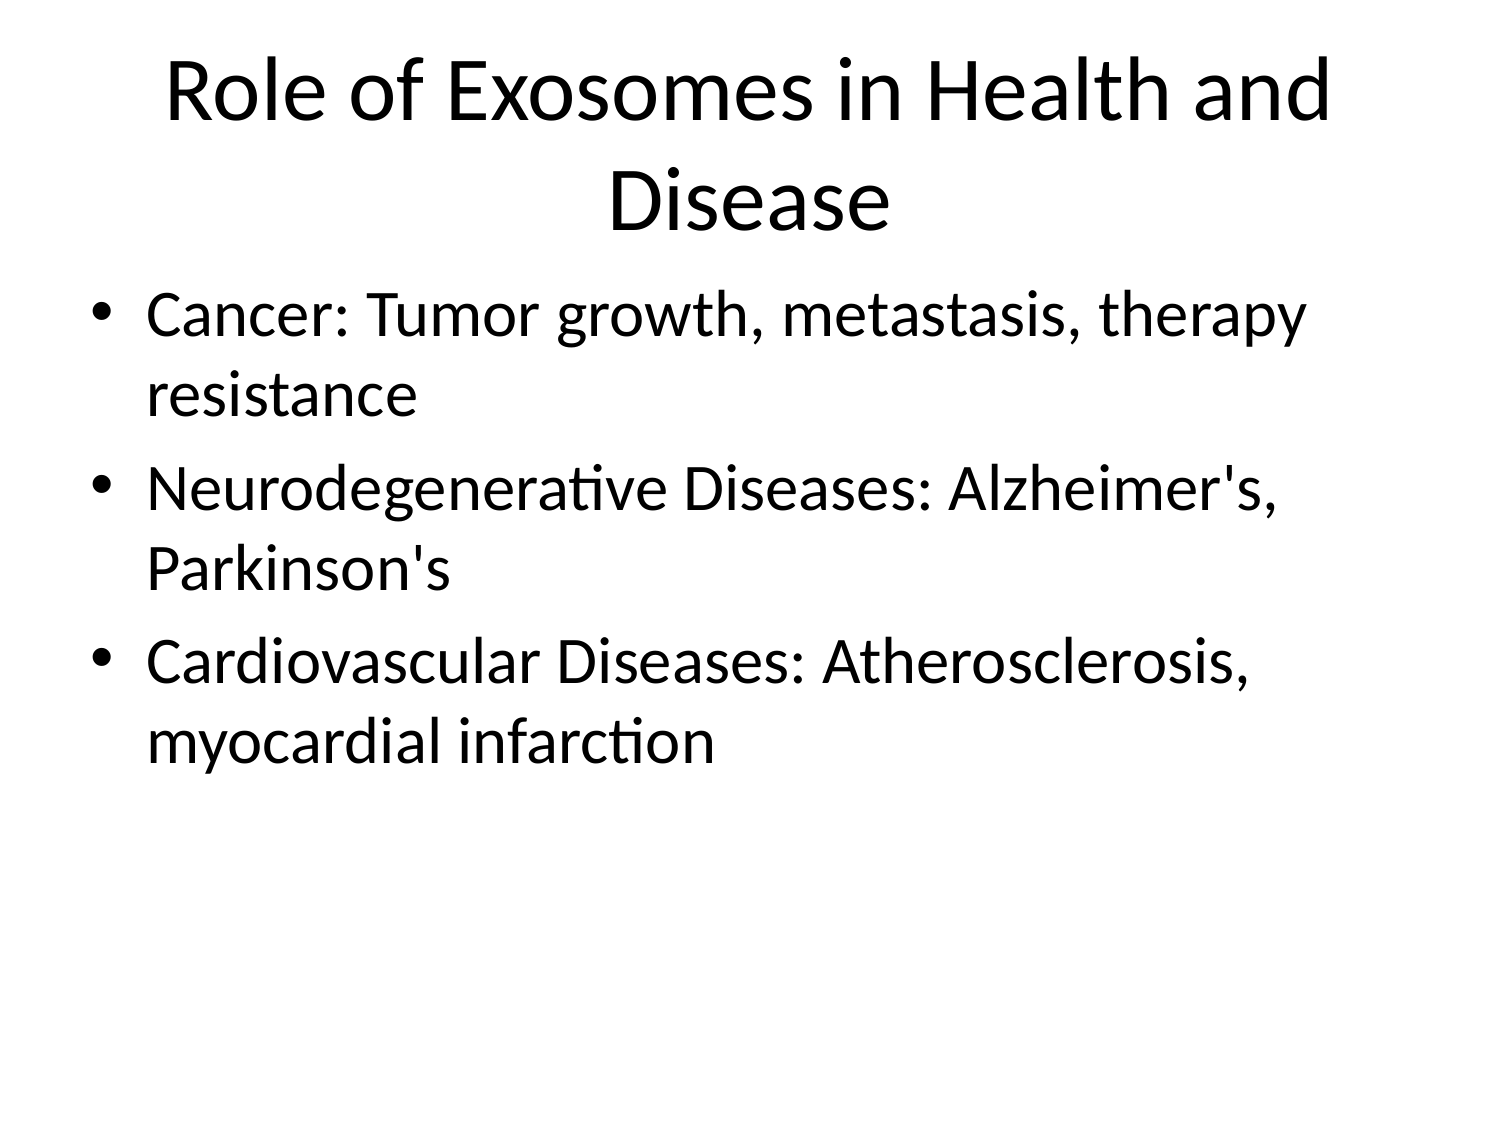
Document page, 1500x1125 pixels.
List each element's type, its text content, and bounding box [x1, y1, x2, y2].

list Cancer: Tumor growth, metastasis, therapy resistance Neurodegenerative Diseases: Alzheimer's, Parkinson's Cardiovascular Diseases: Atherosclerosis, myocardial infarction [75, 262, 1425, 1005]
title Role of Exosomes in Health and Disease [75, 45, 1425, 233]
